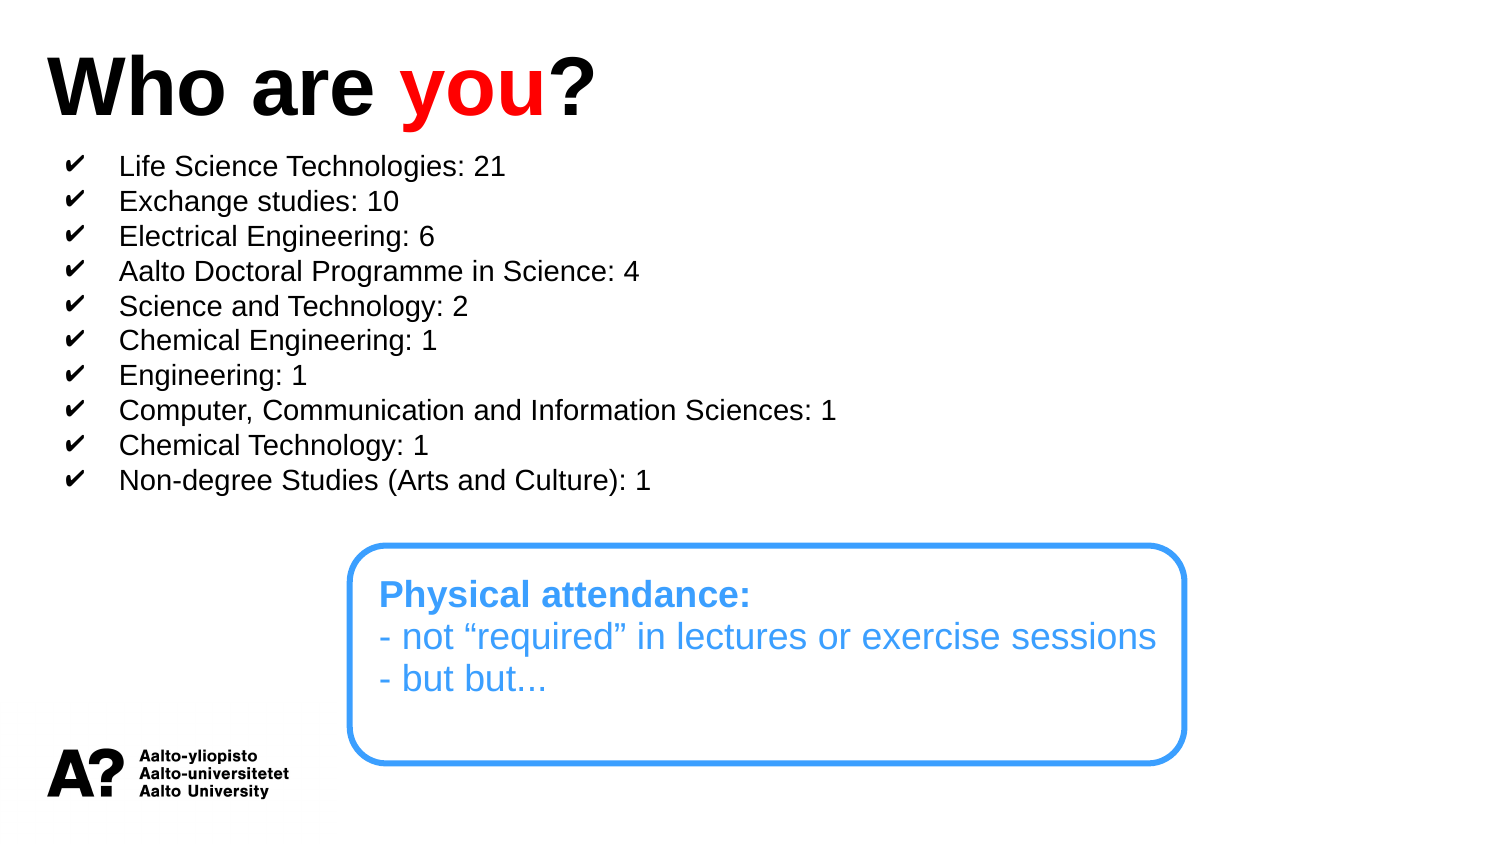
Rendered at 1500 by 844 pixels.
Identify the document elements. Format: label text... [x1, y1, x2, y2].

text_box Physical attendance: - not “required” in lectures or exercise sessions - but but... [362, 563, 1181, 760]
text_box Physical attendance: - not “required” in lectures or exercise sessions - but but... [362, 563, 1200, 793]
list Life Science Technologies: 21 Exchange studies: 10 Electrical Engineering: 6 Aalto Doctoral Programme in Science: 4 Science and Technology: 2 Chemical Engineering: 1 Engineering: 1 Computer, Communication and Information Sciences: 1 Chemical Technology: 1 Non-degree Studies (Arts and Culture): 1 [48, 146, 1003, 446]
picture [0, 702, 337, 844]
list Who are you? [47, 32, 1442, 197]
